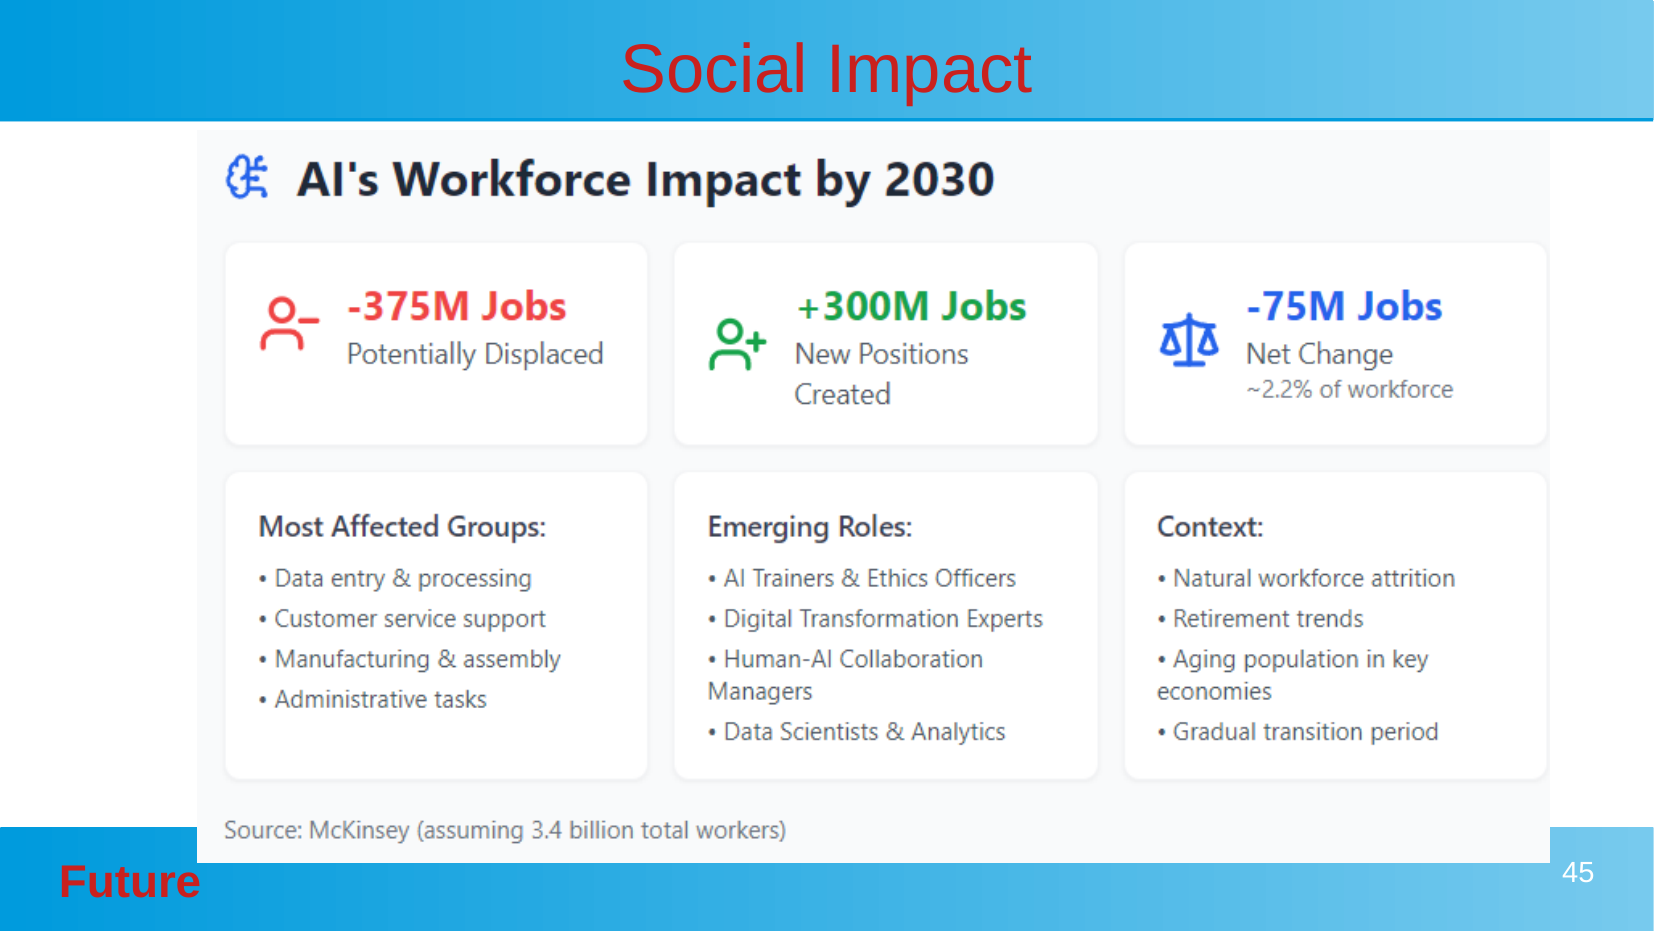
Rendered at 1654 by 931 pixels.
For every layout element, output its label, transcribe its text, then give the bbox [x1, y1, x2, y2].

title Social Impact [59, 29, 1595, 108]
picture [197, 130, 1550, 863]
